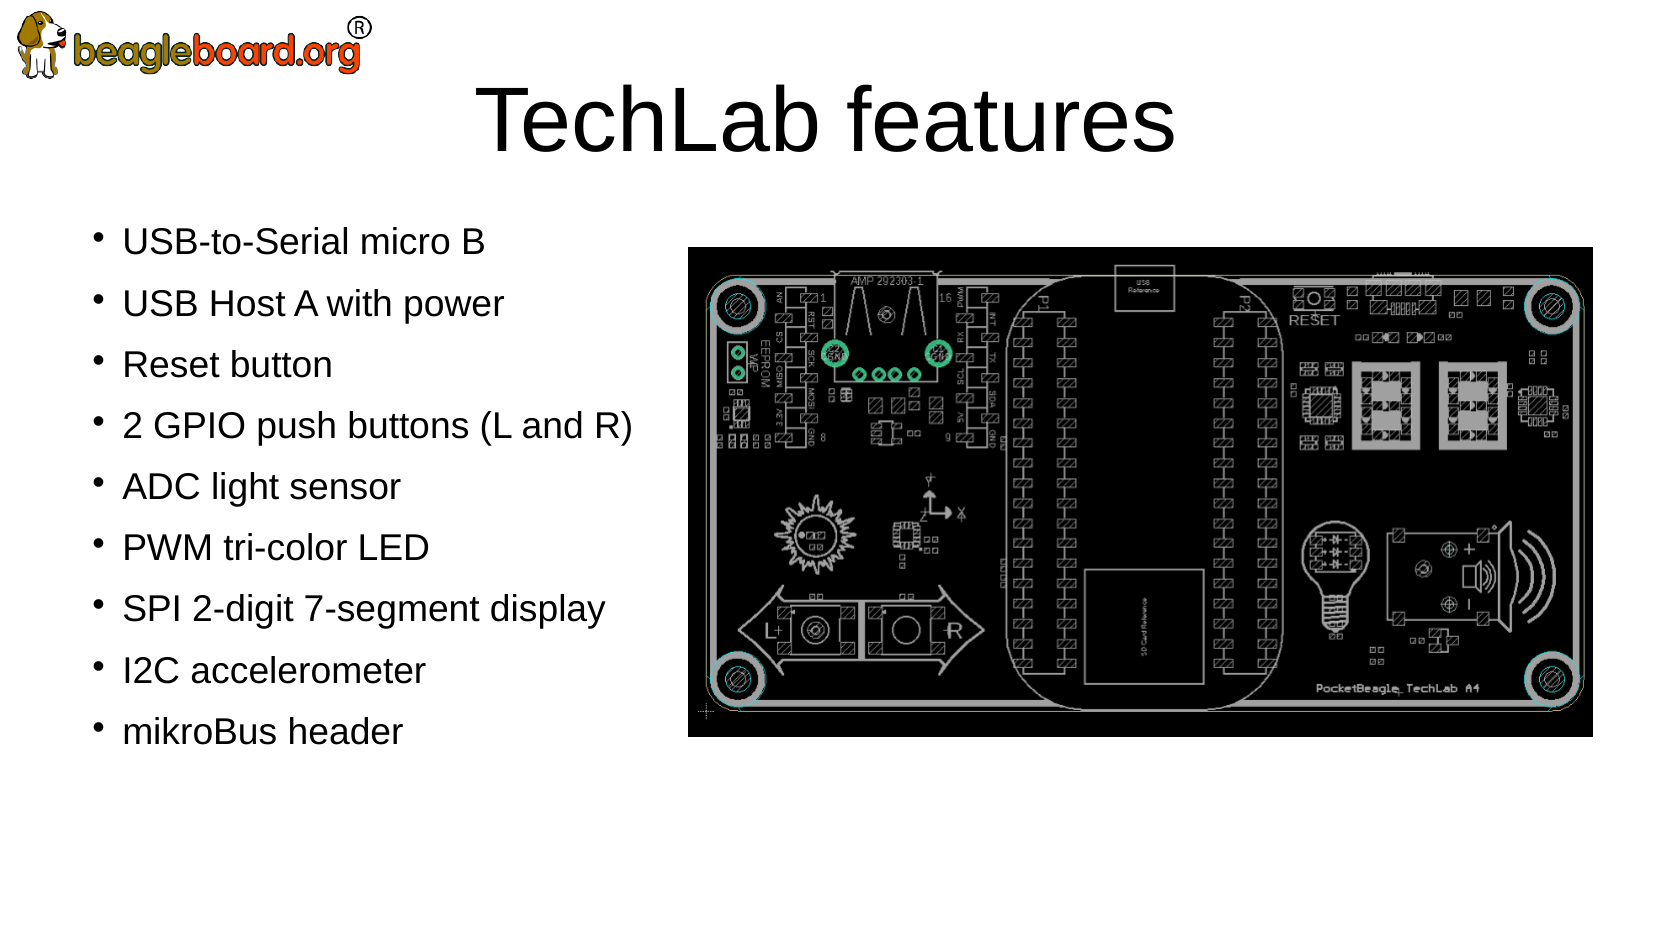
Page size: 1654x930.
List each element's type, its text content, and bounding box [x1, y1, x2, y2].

text_box TechLab features [82, 36, 1571, 193]
picture [17, 11, 372, 79]
text_box USB-to-Serial micro B USB Host A with power Reset button 2 GPIO push buttons (L and R) ADC light sensor PWM tri-color LED SPI 2-digit 7-segment display I2C accelerometer mikroBus header [82, 217, 1571, 757]
picture [688, 247, 1593, 737]
